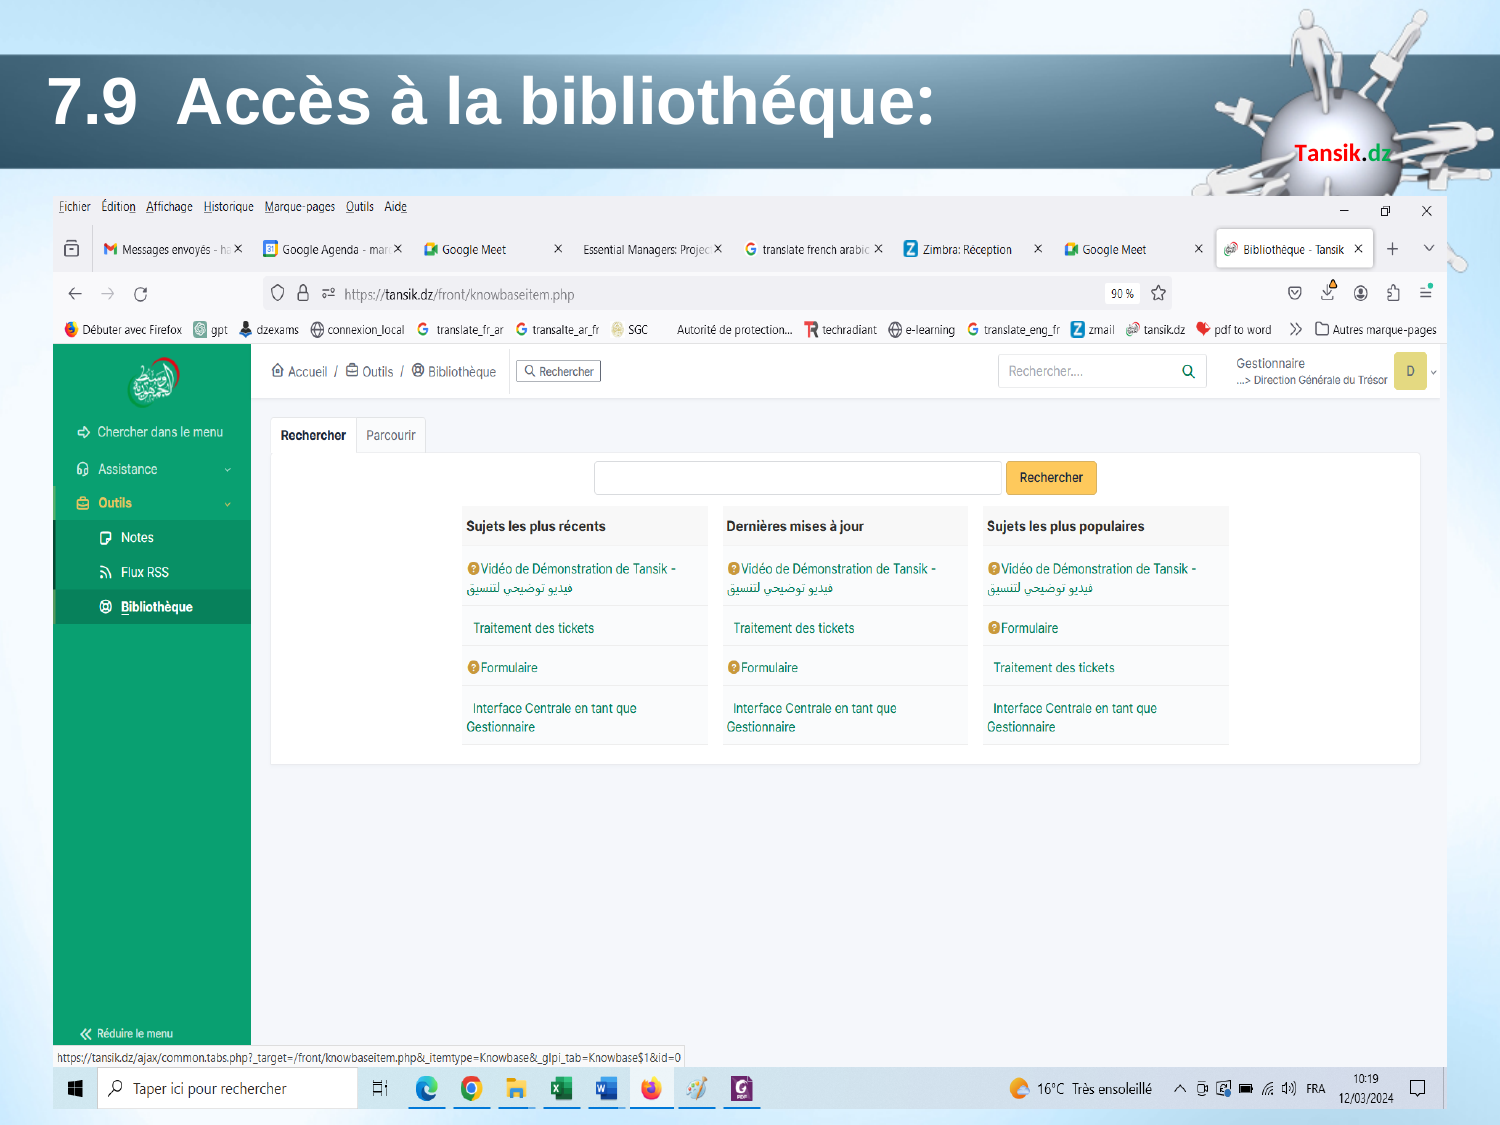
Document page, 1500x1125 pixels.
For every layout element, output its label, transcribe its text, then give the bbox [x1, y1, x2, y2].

text_box Tansik.dz [1279, 128, 1422, 185]
title 7.9 Accès à la bibliothéque: [31, 39, 1169, 157]
picture [53, 196, 1500, 1109]
